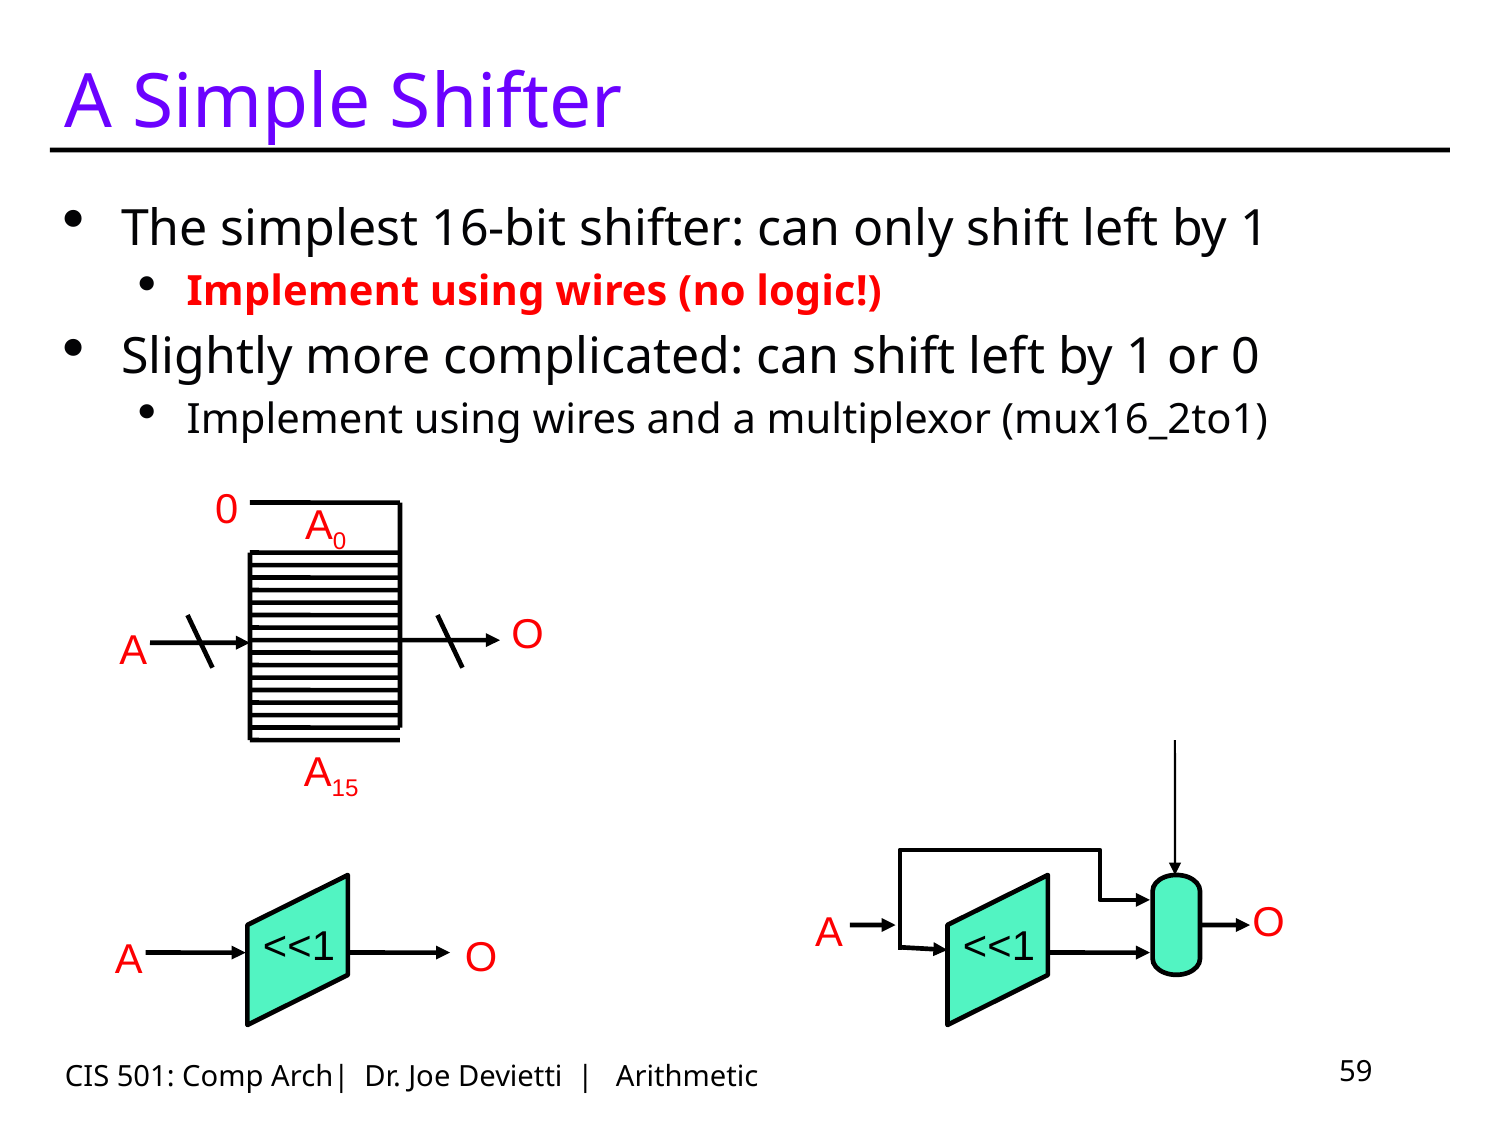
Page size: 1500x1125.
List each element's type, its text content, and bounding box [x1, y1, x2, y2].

text_box A [800, 897, 858, 963]
text_box A15 [289, 737, 374, 809]
text_box [247, 924, 344, 1025]
text_box <<1 [948, 911, 1051, 977]
text_box [275, 875, 348, 911]
text_box A [104, 615, 163, 680]
text_box A Simple Shifter [49, 37, 1363, 150]
text_box <number> [1074, 1049, 1388, 1100]
text_box A [100, 924, 158, 990]
text_box [975, 875, 1048, 911]
text_box A0 [290, 490, 362, 500]
text_box A0 [290, 505, 362, 562]
text_box O [450, 922, 513, 988]
text_box [1152, 874, 1201, 975]
text_box [947, 924, 1044, 1025]
text_box The simplest 16-bit shifter: can only shift left by 1 Implement using wires (no logic!) Slightly more complicated: can shift left by 1 or 0 Implement using wires and a multiplexor (mux16_2to1) [49, 187, 1450, 1025]
text_box O [1237, 887, 1300, 953]
text_box O [496, 599, 559, 665]
text_box 0 [200, 474, 254, 540]
text_box <<1 [248, 911, 351, 977]
text_box CIS 501: Comp Arch| Dr. Joe Devietti | Arithmetic [49, 1049, 988, 1100]
